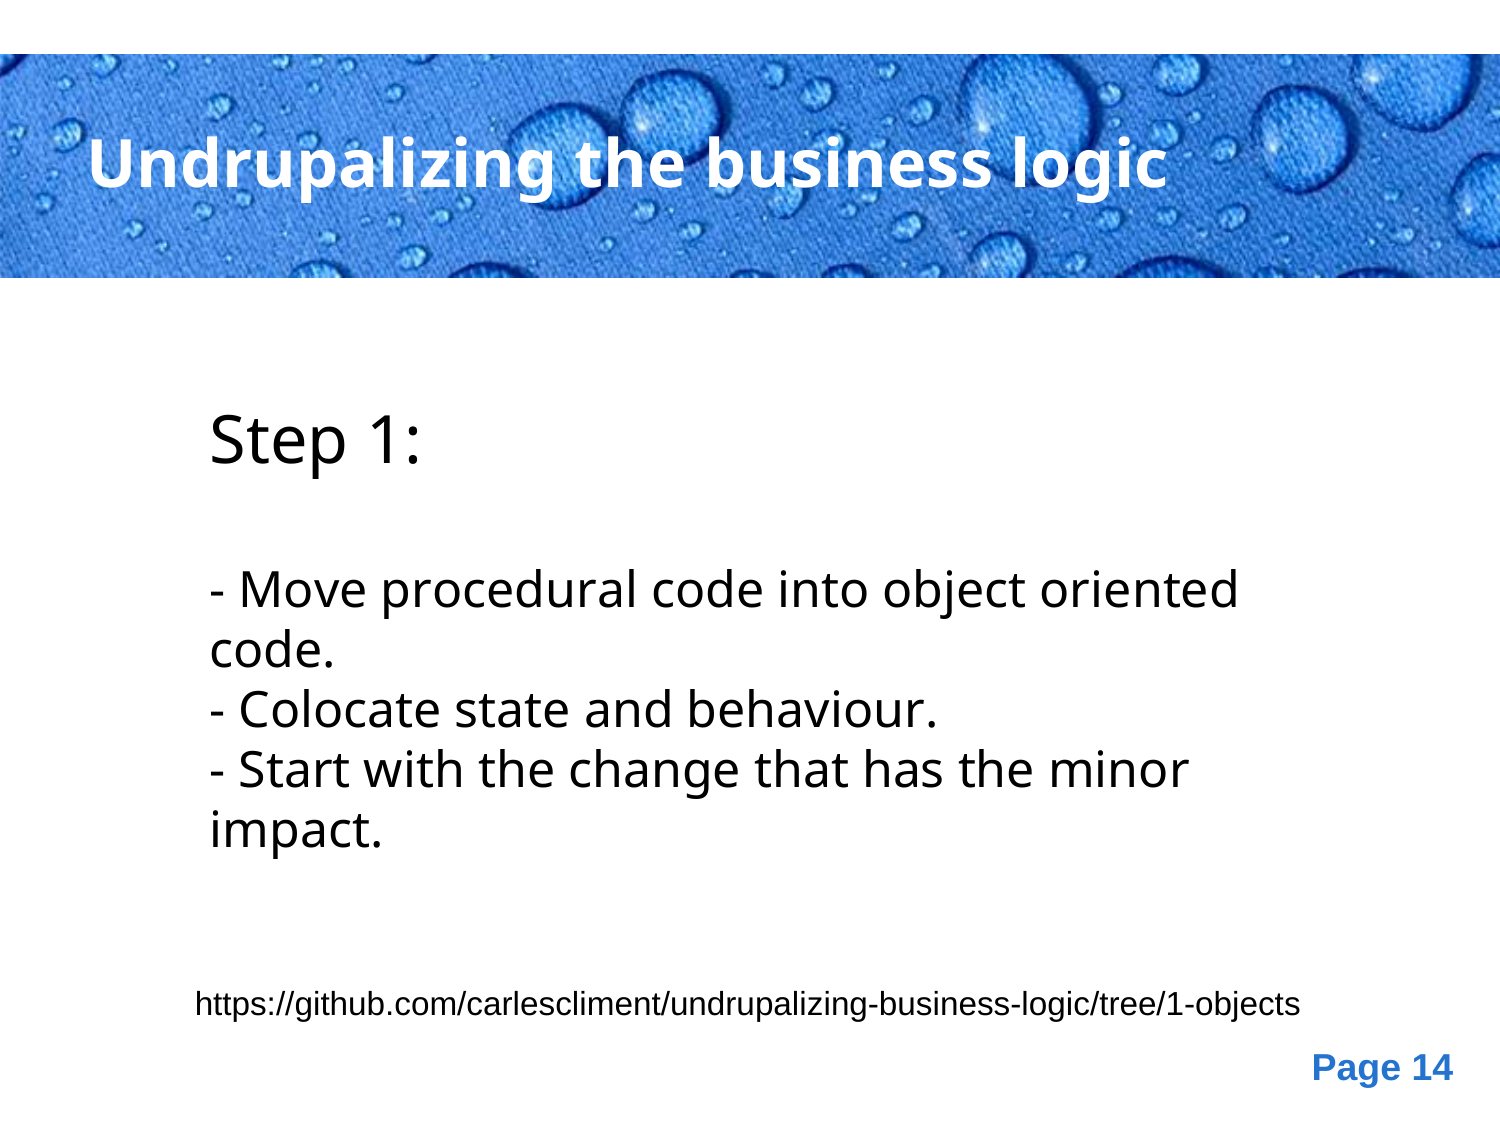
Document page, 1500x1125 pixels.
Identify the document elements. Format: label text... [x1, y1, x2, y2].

text_box Step 1: - Move procedural code into object oriented code. - Colocate state and behaviour. - Start with the change that has the minor impact. [195, 389, 1294, 565]
text_box Undrupalizing the business logic [71, 112, 1185, 209]
text_box https://github.com/carlescliment/undrupalizing-business-logic/tree/1-objects [180, 975, 1321, 1030]
picture [0, 54, 1500, 278]
